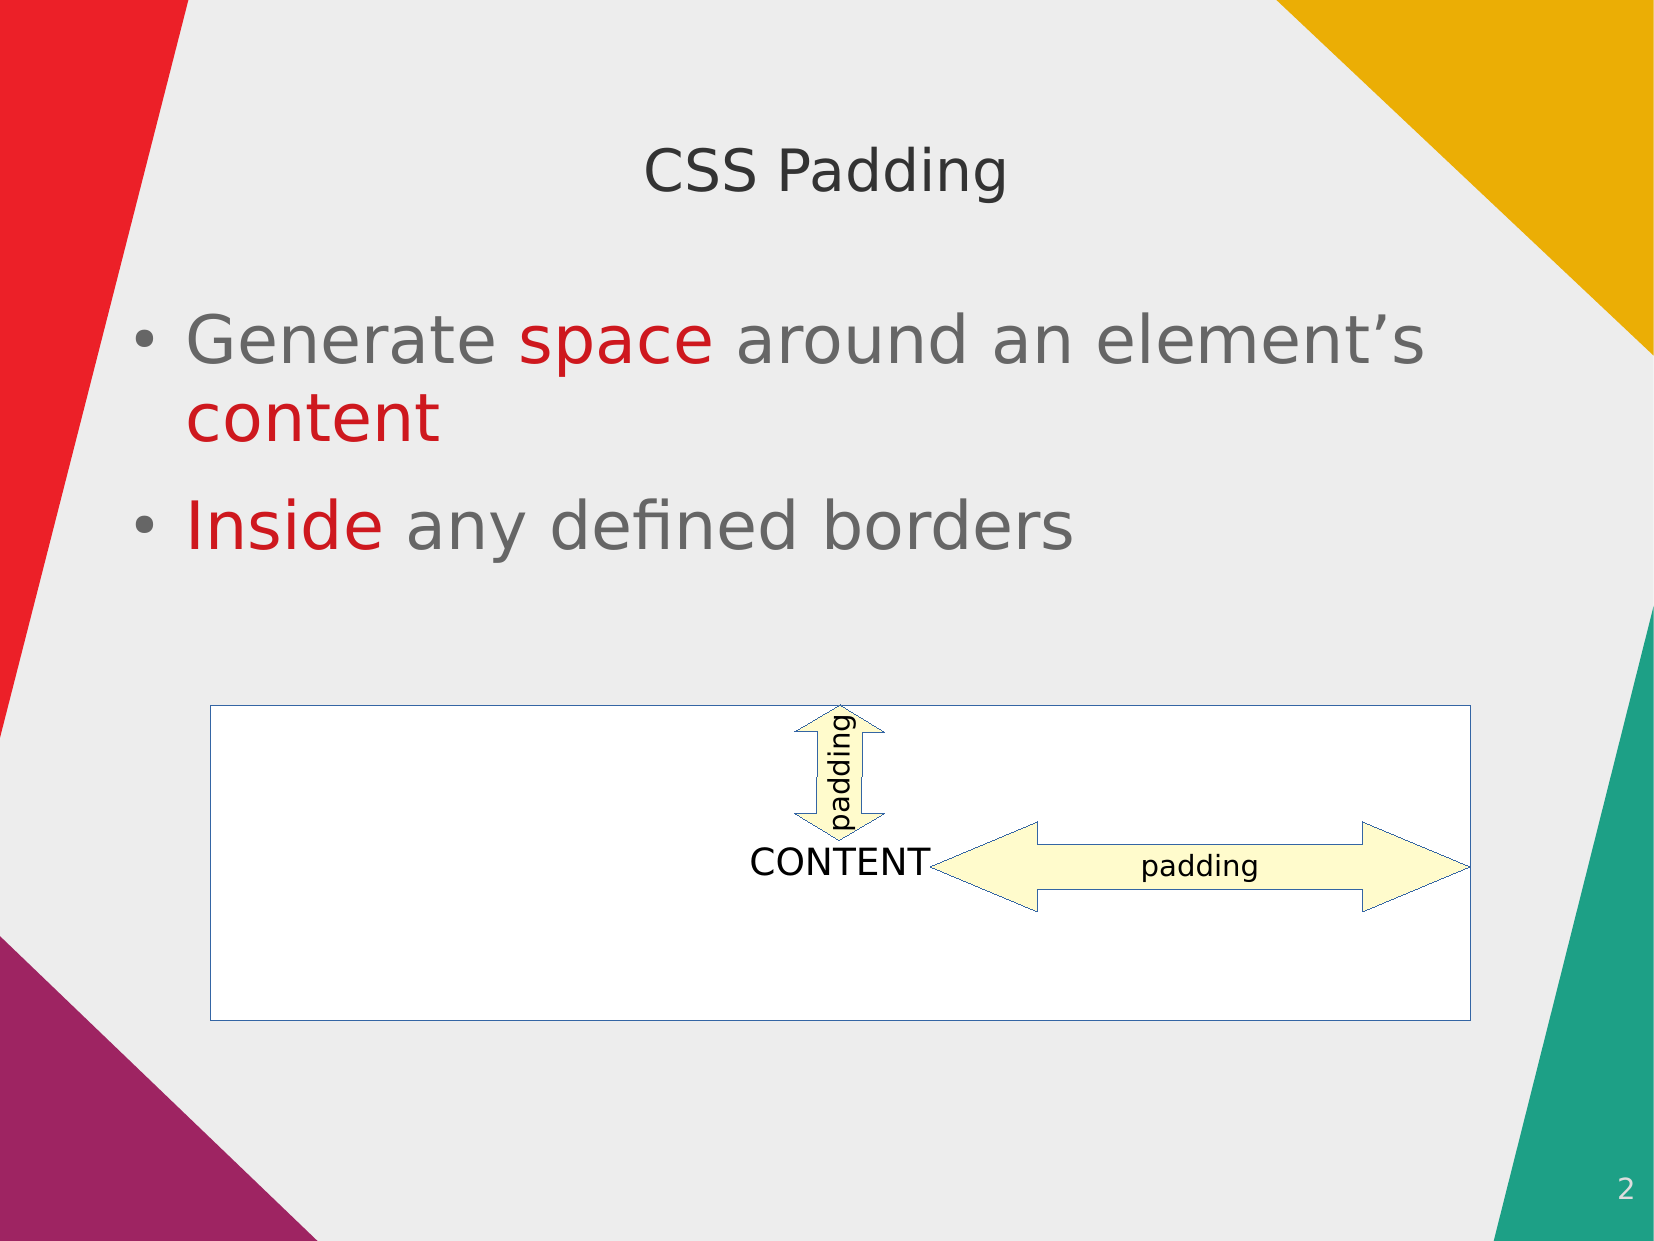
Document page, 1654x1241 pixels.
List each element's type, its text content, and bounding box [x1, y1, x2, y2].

text_box padding [930, 821, 1471, 912]
list Generate space around an element’s content Inside any defined borders [114, 302, 1539, 1033]
text_box CONTENT [210, 705, 1471, 1021]
title CSS Padding [114, 73, 1539, 271]
text_box padding [794, 704, 885, 841]
